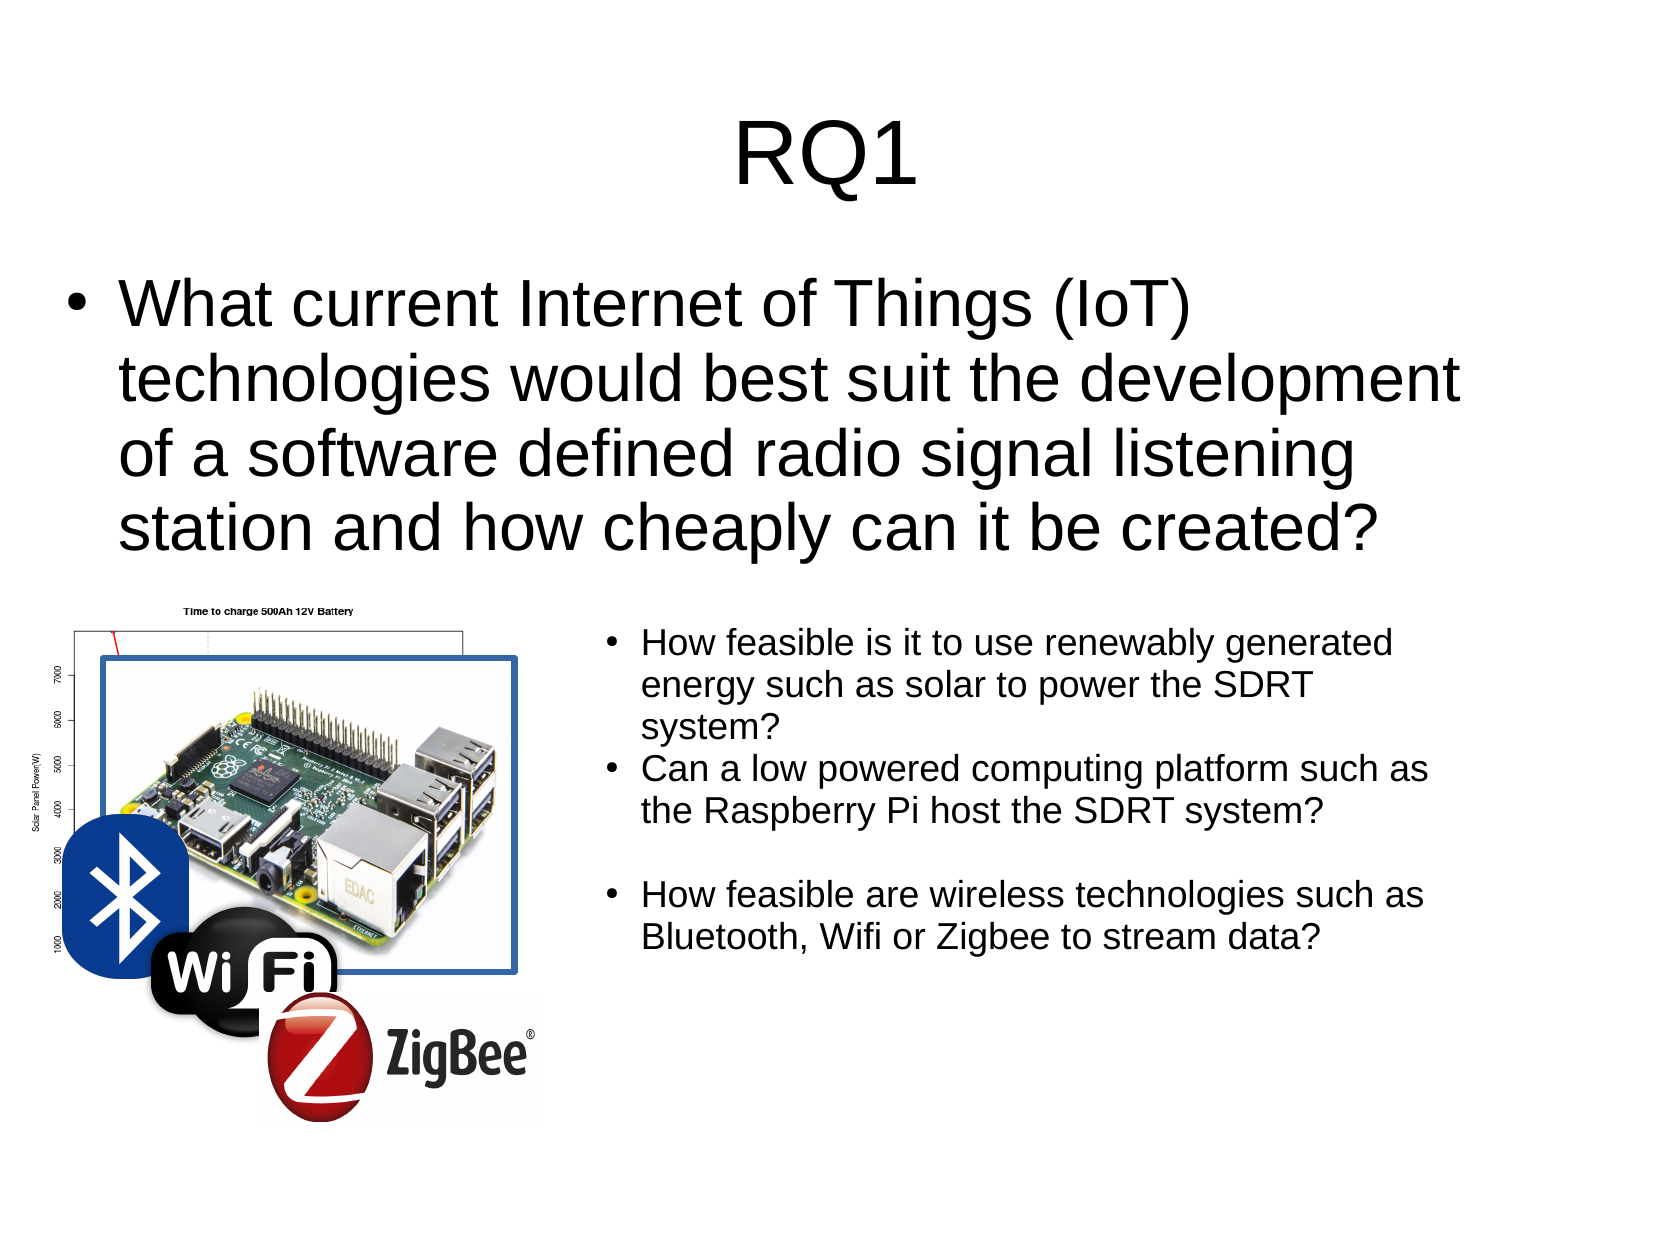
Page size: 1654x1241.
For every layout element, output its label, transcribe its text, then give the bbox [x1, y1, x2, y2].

list What current Internet of Things (IoT) technologies would best suit the development of a software defined radio signal listening station and how cheaply can it be created? [47, 266, 1536, 709]
picture [29, 590, 542, 1122]
title RQ1 [82, 49, 1571, 257]
text_box How feasible is it to use renewably generated energy such as solar to power the SDRT system? Can a low powered computing platform such as the Raspberry Pi host the SDRT system? How feasible are wireless technologies such as Bluetooth, Wifi or Zigbee to stream data? [590, 614, 1453, 1075]
